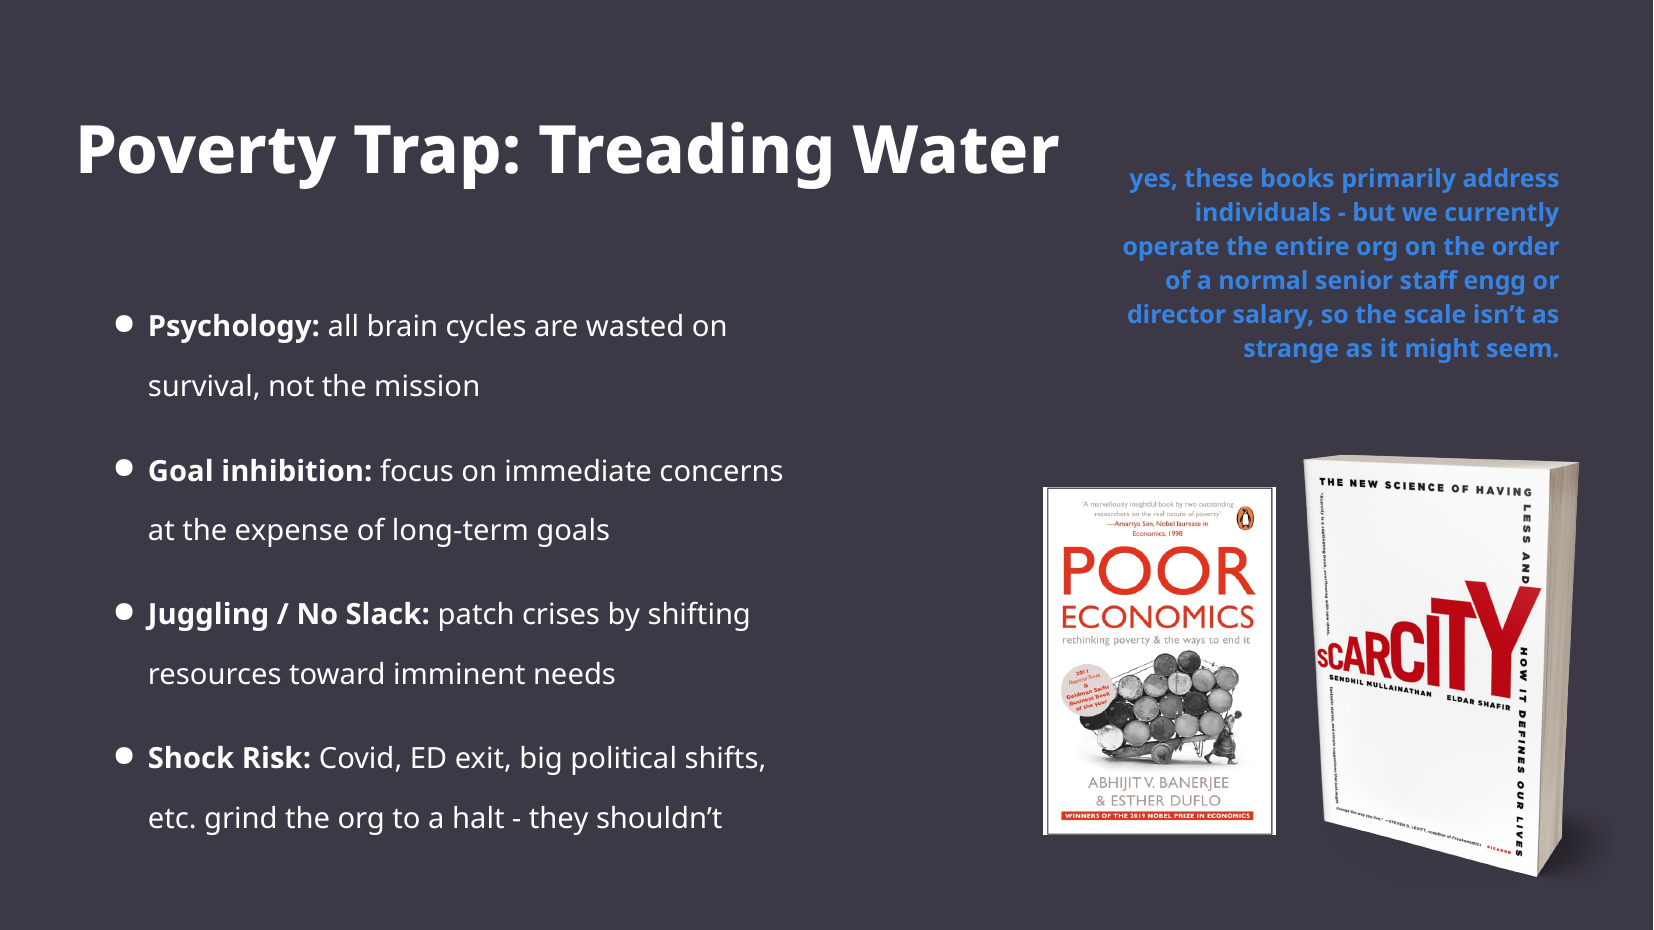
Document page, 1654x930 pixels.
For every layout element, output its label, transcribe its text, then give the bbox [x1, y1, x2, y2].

text_box Psychology: all brain cycles are wasted on survival, not the mission Goal inhibition: focus on immediate concerns at the expense of long-term goals Juggling / No Slack: patch crises by shifting resources toward imminent needs Shock Risk: Covid, ED exit, big political shifts, etc. grind the org to a halt - they shouldn’t [112, 285, 788, 863]
picture [1043, 423, 1613, 901]
title Poverty Trap: Treading Water [75, 37, 1426, 193]
text_box yes, these books primarily address individuals - but we currently operate the entire org on the order of a normal senior staff engg or director salary, so the scale isn’t as strange as it might seem. [1087, 153, 1576, 450]
